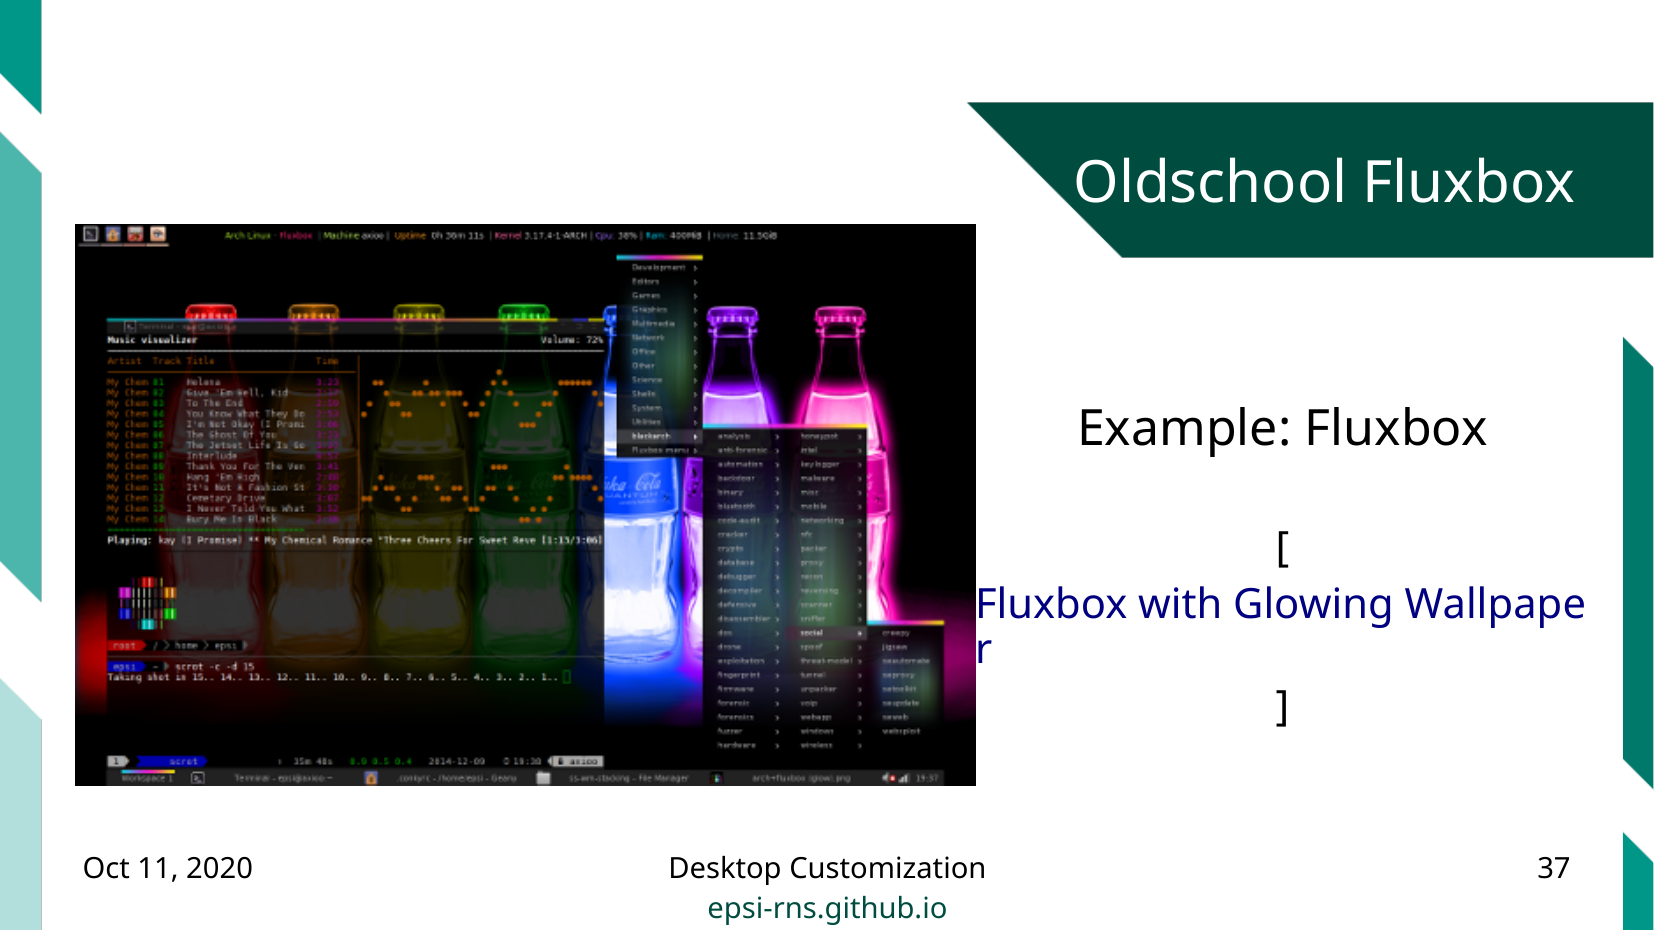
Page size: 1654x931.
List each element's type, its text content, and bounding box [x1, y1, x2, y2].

picture [0, 0, 1654, 930]
title Oldschool Fluxbox [1050, 105, 1576, 256]
subtitle Example: Fluxbox [Fluxbox with Glowing Wallpaper] [975, 270, 1591, 811]
